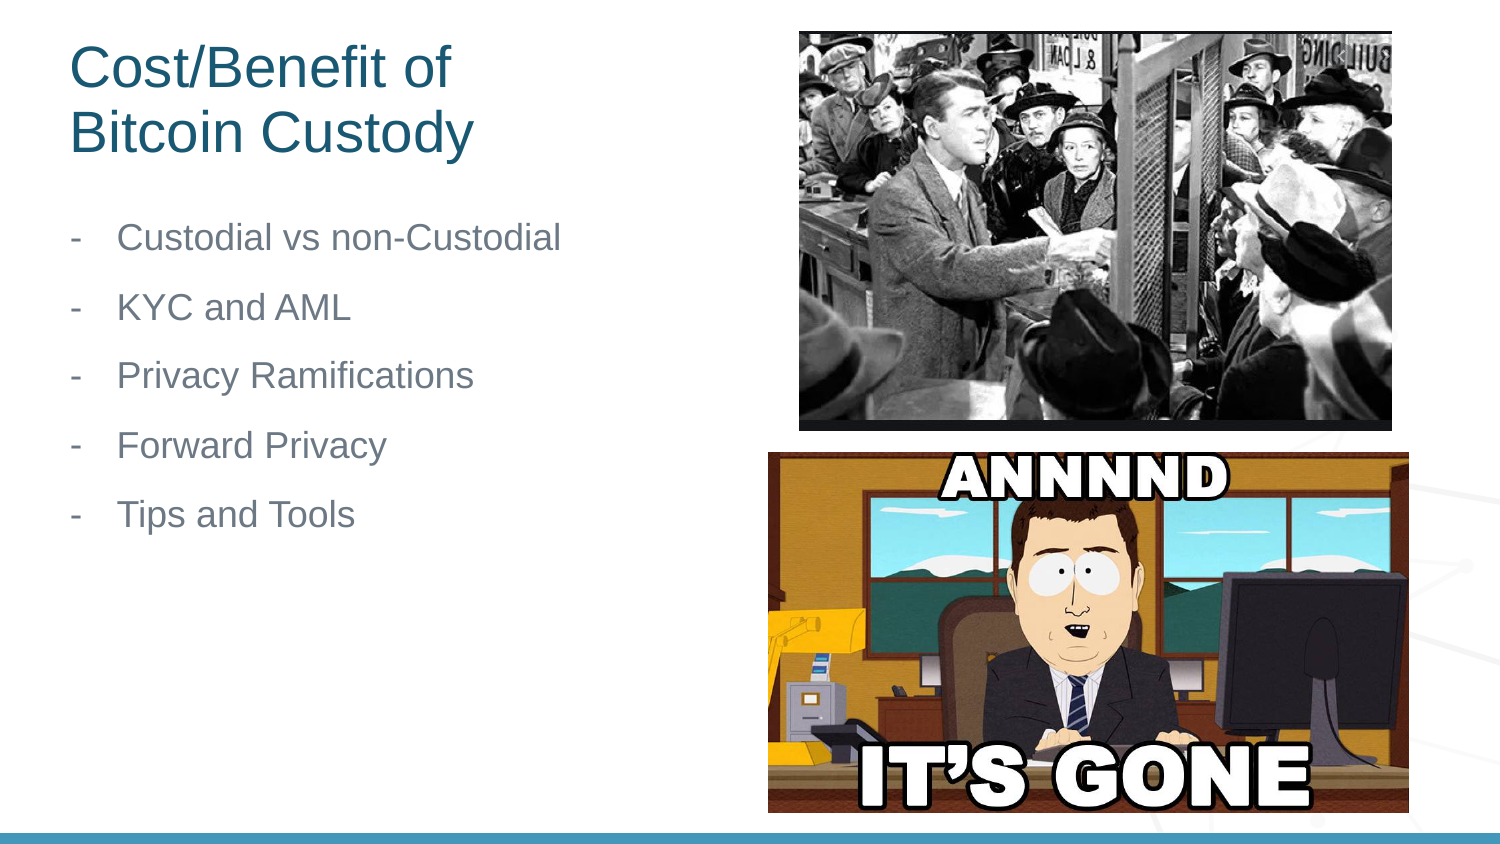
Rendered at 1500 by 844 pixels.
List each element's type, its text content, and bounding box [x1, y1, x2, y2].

picture [799, 31, 1392, 431]
list Custodial vs non-Custodial KYC and AML Privacy Ramifications Forward Privacy Tips and Tools [54, 203, 656, 750]
title Cost/Benefit of Bitcoin Custody [54, 26, 633, 203]
picture [768, 452, 1409, 813]
